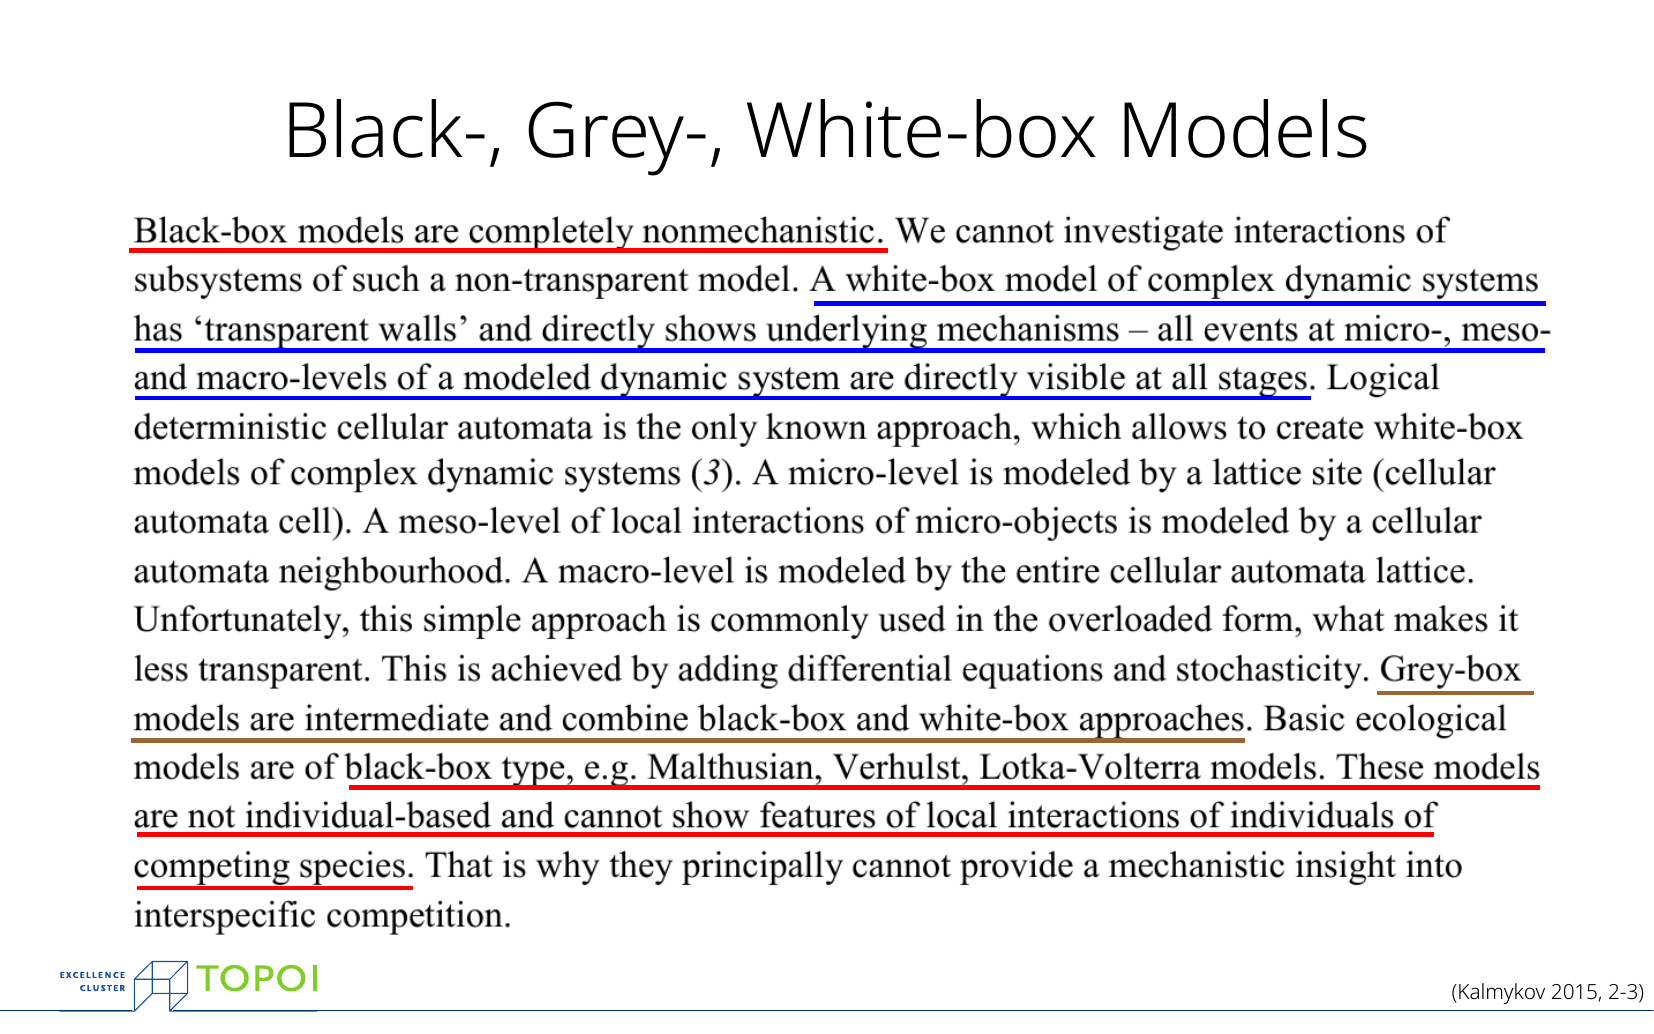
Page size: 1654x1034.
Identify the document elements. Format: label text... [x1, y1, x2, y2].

title Black-, Grey-, White-box Models [82, 41, 1571, 214]
picture [105, 187, 1561, 944]
text_box (Kalmykov 2015, 2-3) [1436, 970, 1654, 1034]
